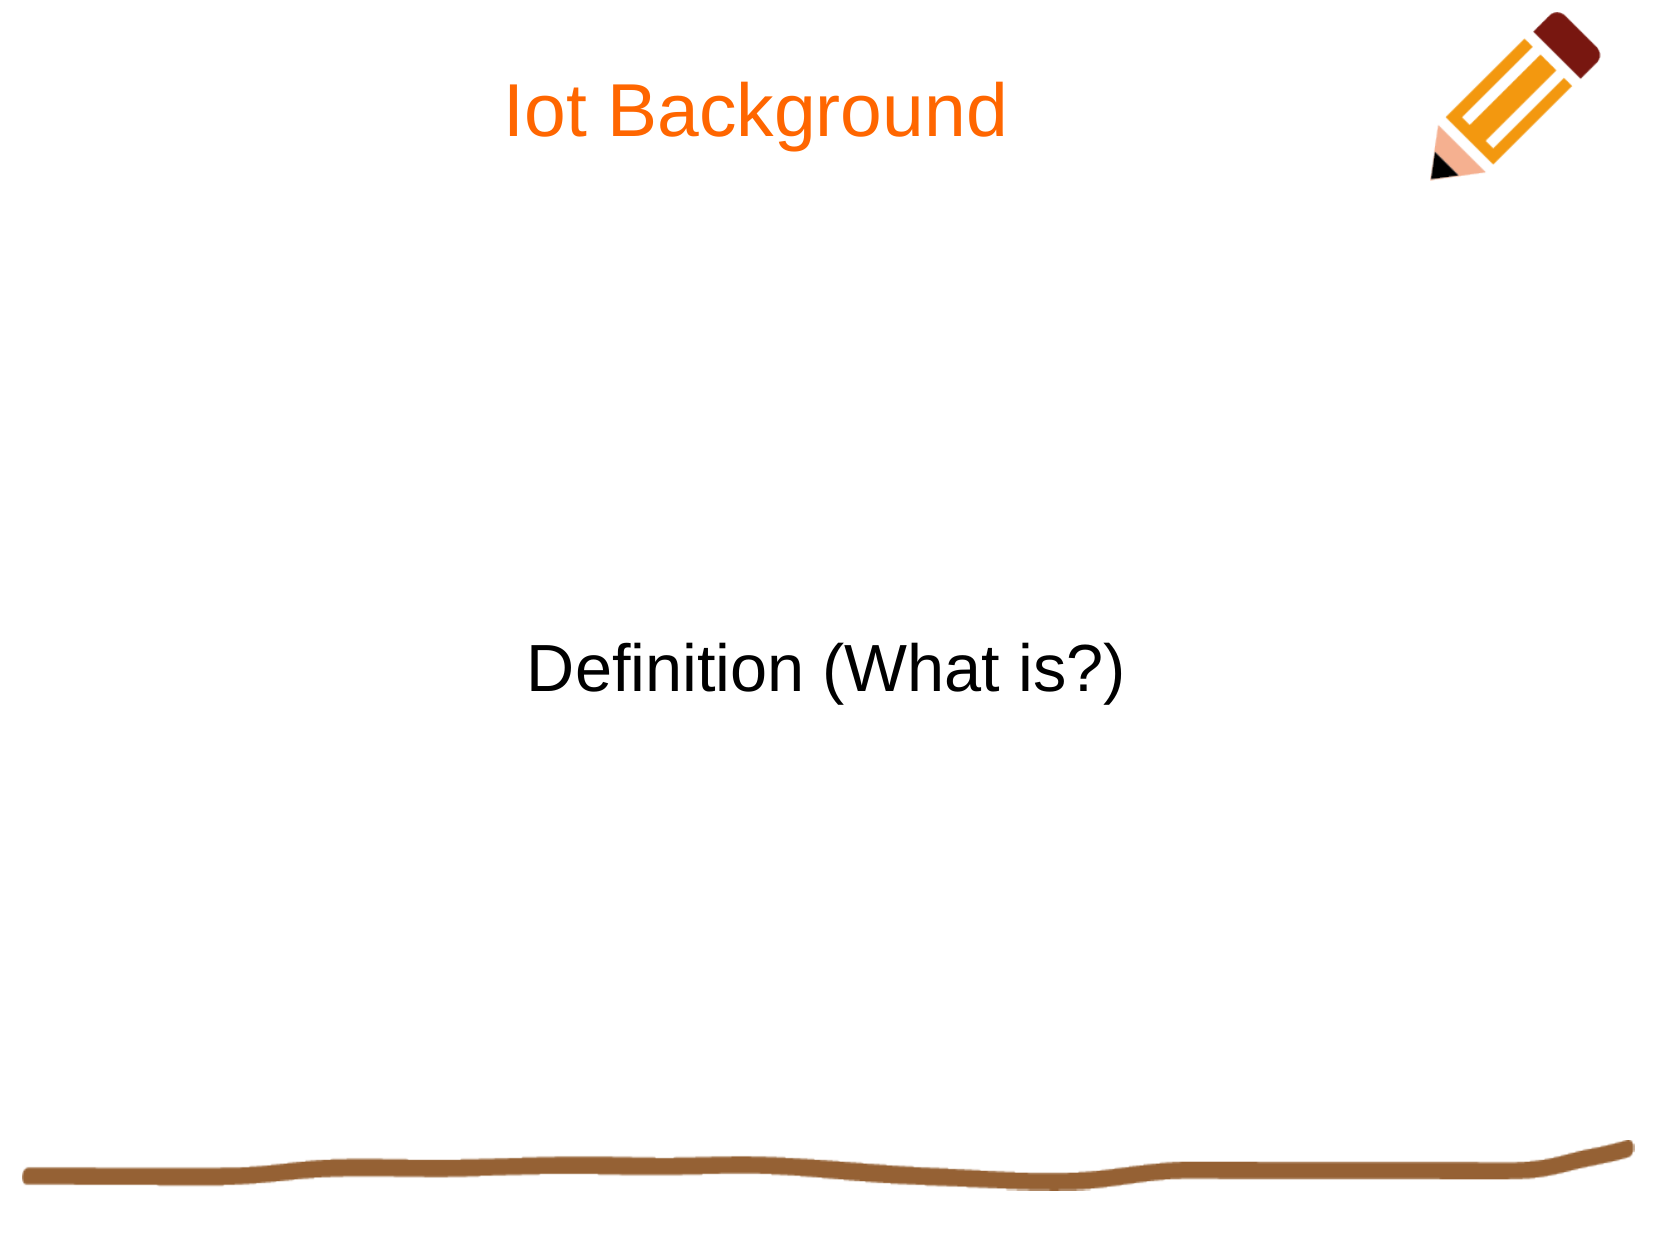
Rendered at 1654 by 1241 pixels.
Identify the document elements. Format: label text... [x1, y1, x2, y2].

subtitle Definition (What is?) [82, 290, 1571, 1122]
picture [1430, 12, 1601, 181]
picture [22, 1140, 1635, 1191]
title Iot Background [82, 49, 1430, 172]
